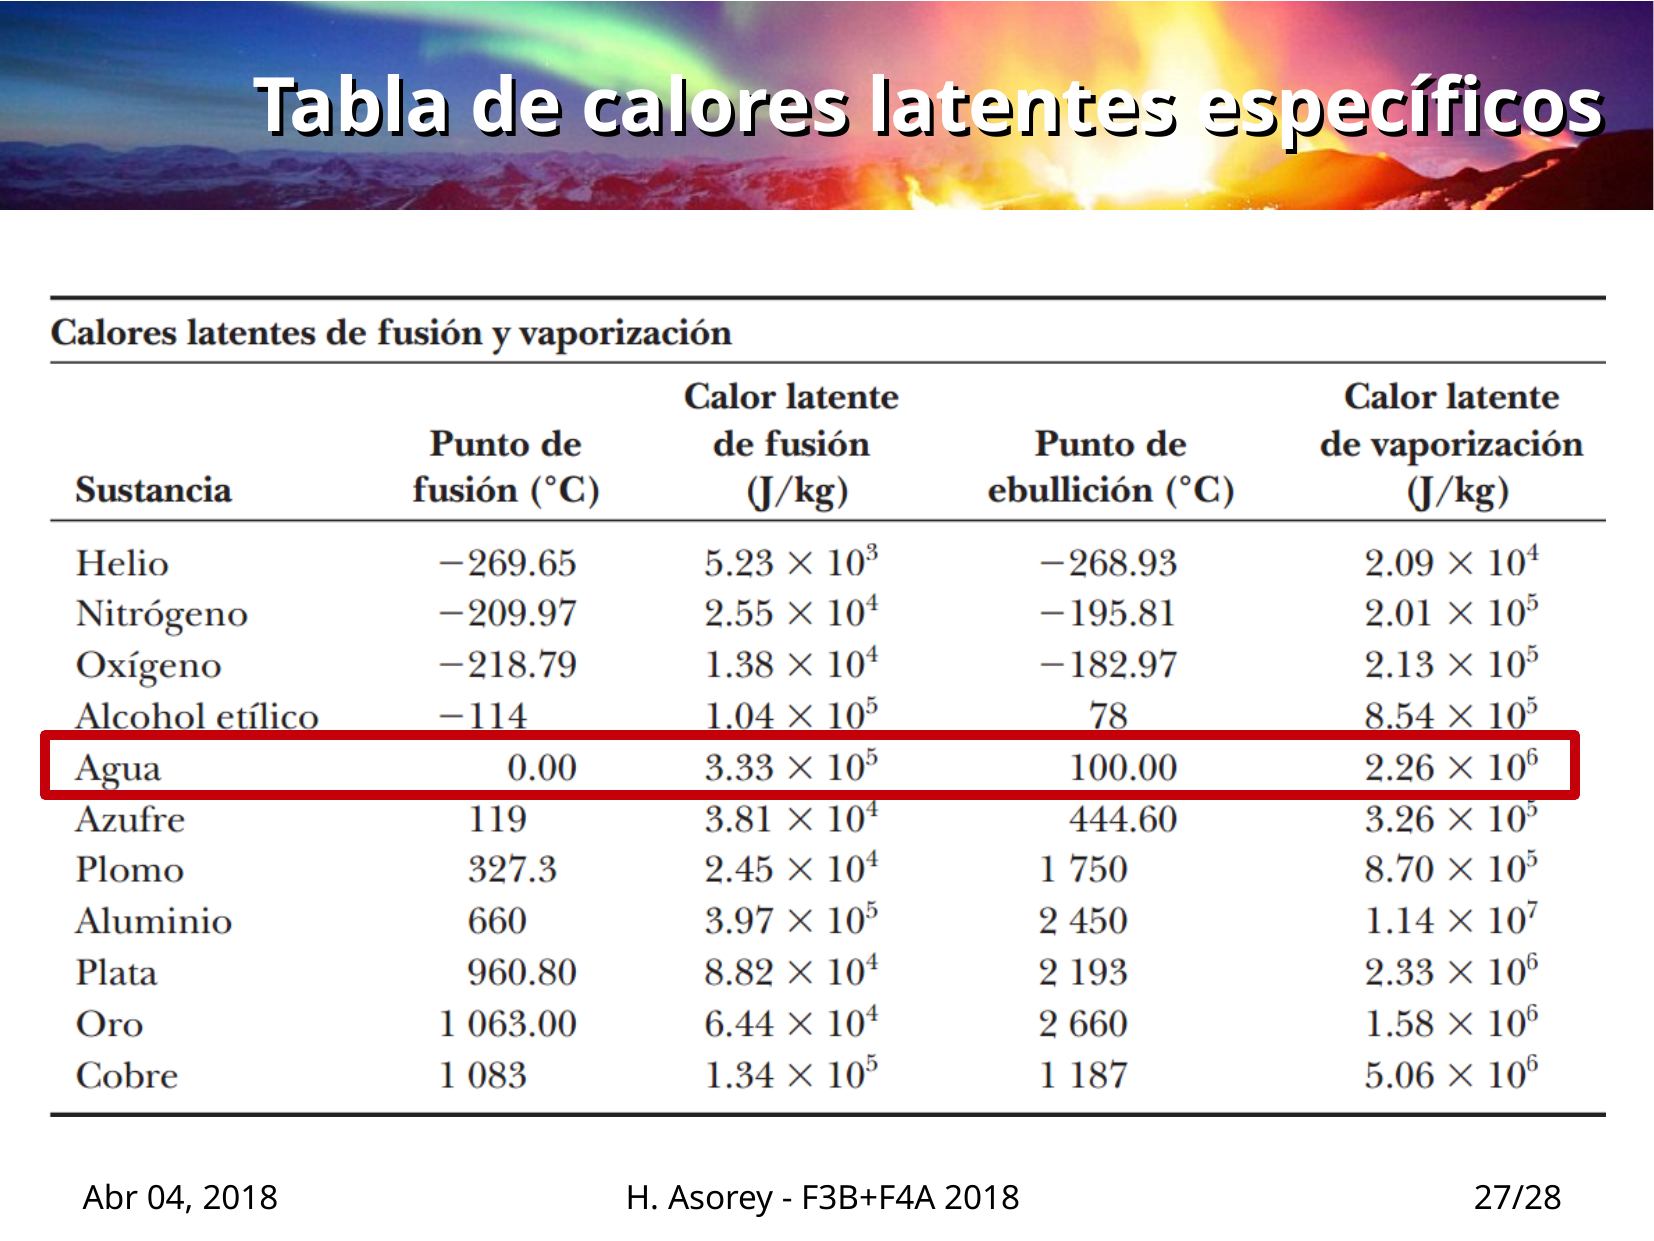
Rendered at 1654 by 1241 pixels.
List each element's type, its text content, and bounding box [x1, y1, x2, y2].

title Tabla de calores latentes específicos [45, 15, 1606, 191]
picture [50, 740, 1570, 790]
picture [45, 293, 1606, 1117]
picture [0, 1, 1654, 210]
